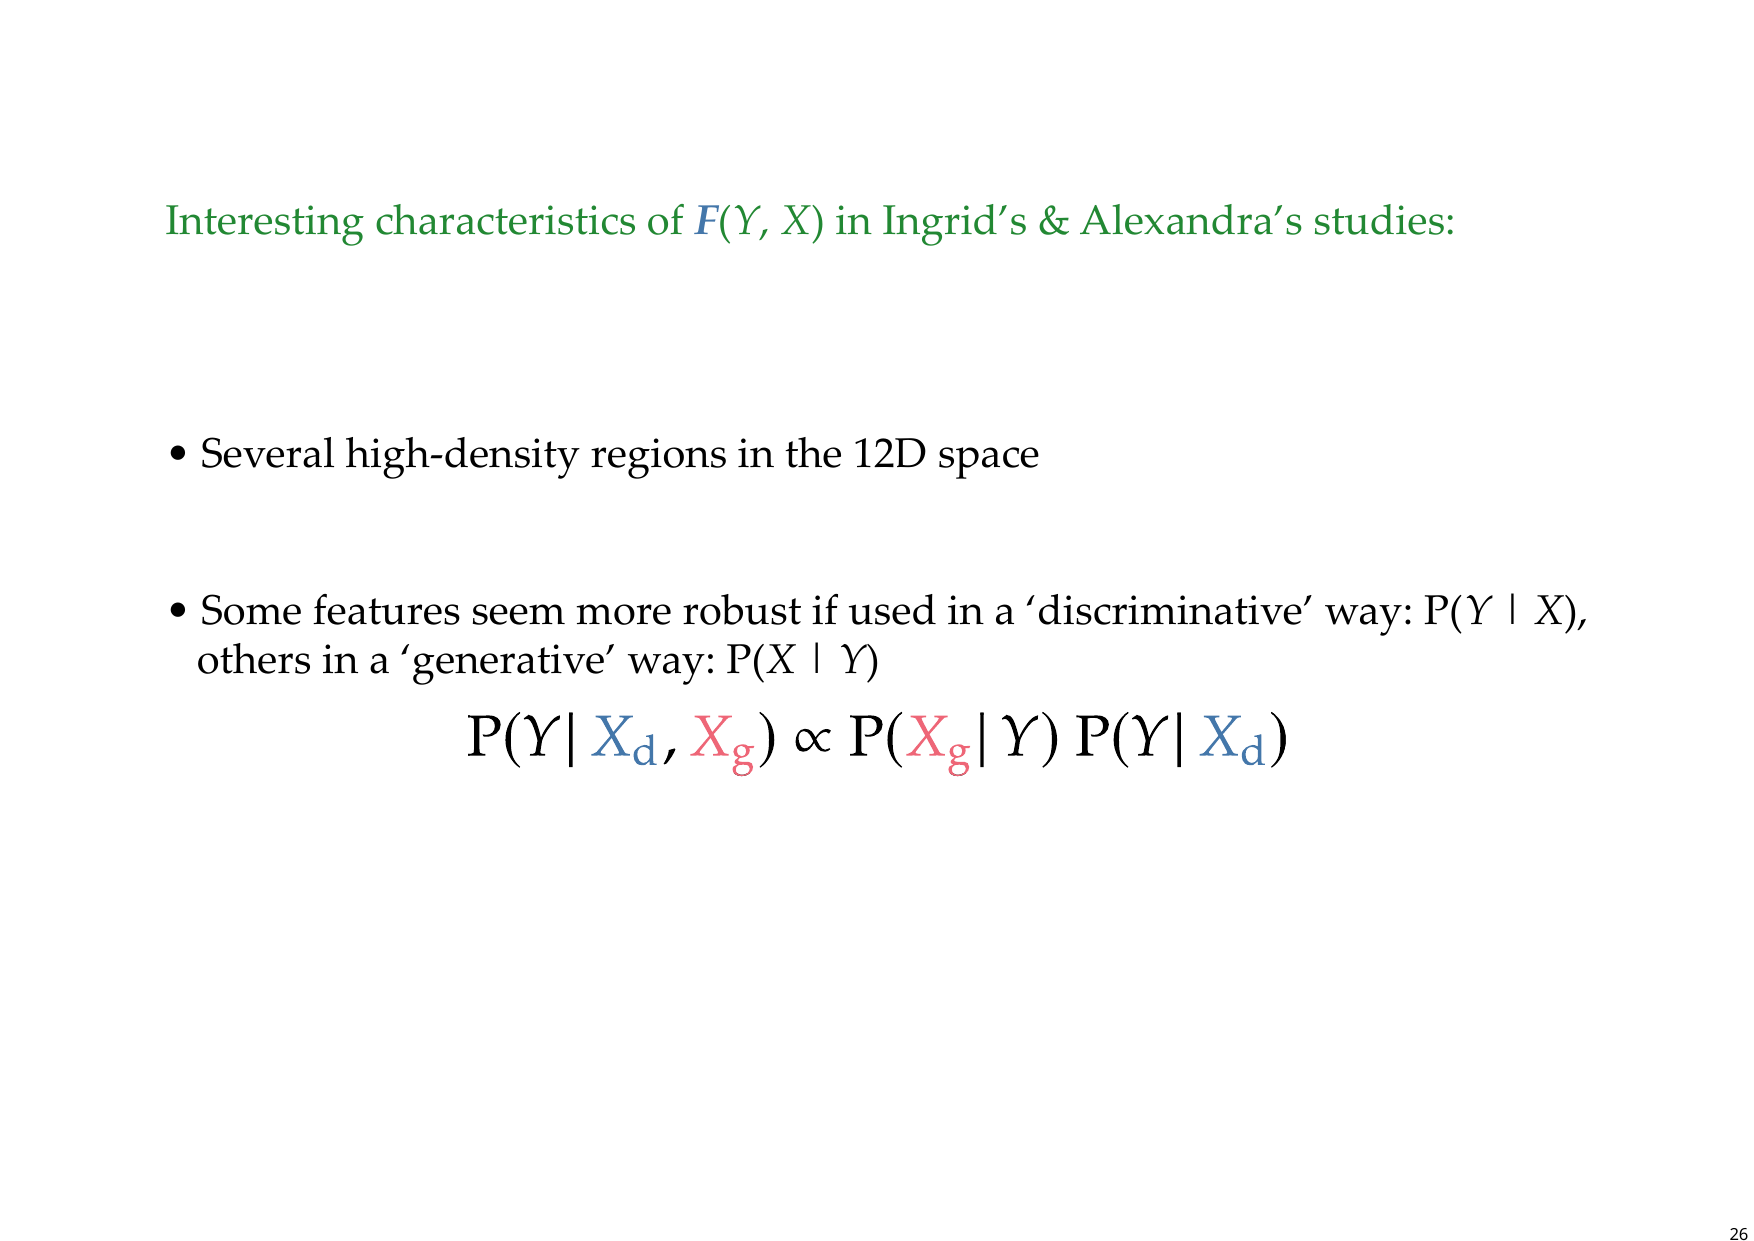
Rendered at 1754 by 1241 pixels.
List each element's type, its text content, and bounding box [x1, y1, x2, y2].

text_box Interesting characteristics of F(Y, X) in Ingrid’s & Alexandra’s studies: • Several high-density regions in the 12D space • Some features seem more robust if used in a ‘discriminative’ way: P(Y | X), others in a ‘generative’ way: P(X | Y) [150, 196, 1604, 693]
text_box [468, 711, 1286, 777]
